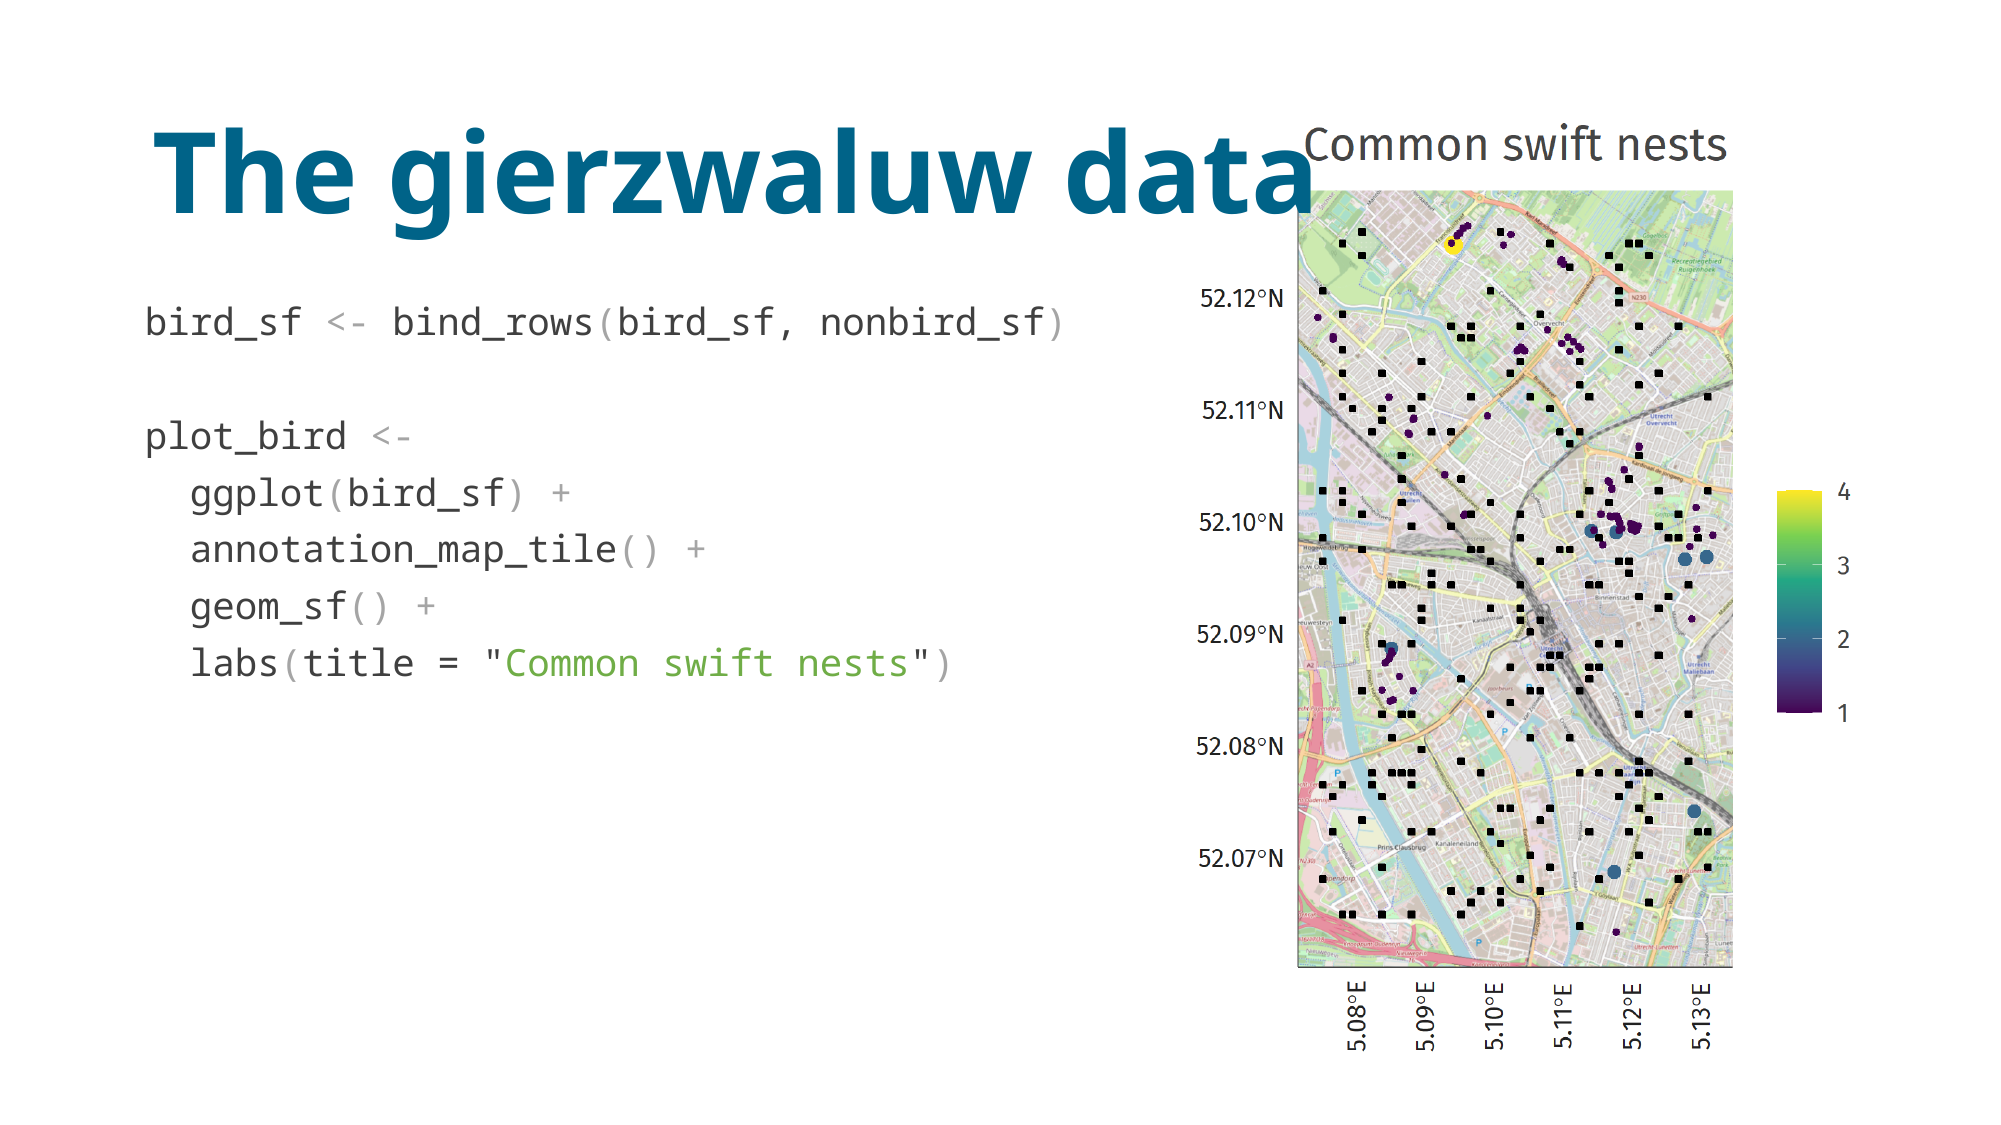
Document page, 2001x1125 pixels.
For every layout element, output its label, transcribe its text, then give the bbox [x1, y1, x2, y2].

picture [1159, 30, 1902, 1125]
title The gierzwaluw data [137, 59, 1863, 278]
text_box bird_sf <- bind_rows(bird_sf, nonbird_sf) plot_bird <- ggplot(bird_sf) + annotation_map_tile() + geom_sf() + labs(title = "Common swift nests") [130, 299, 1167, 1066]
